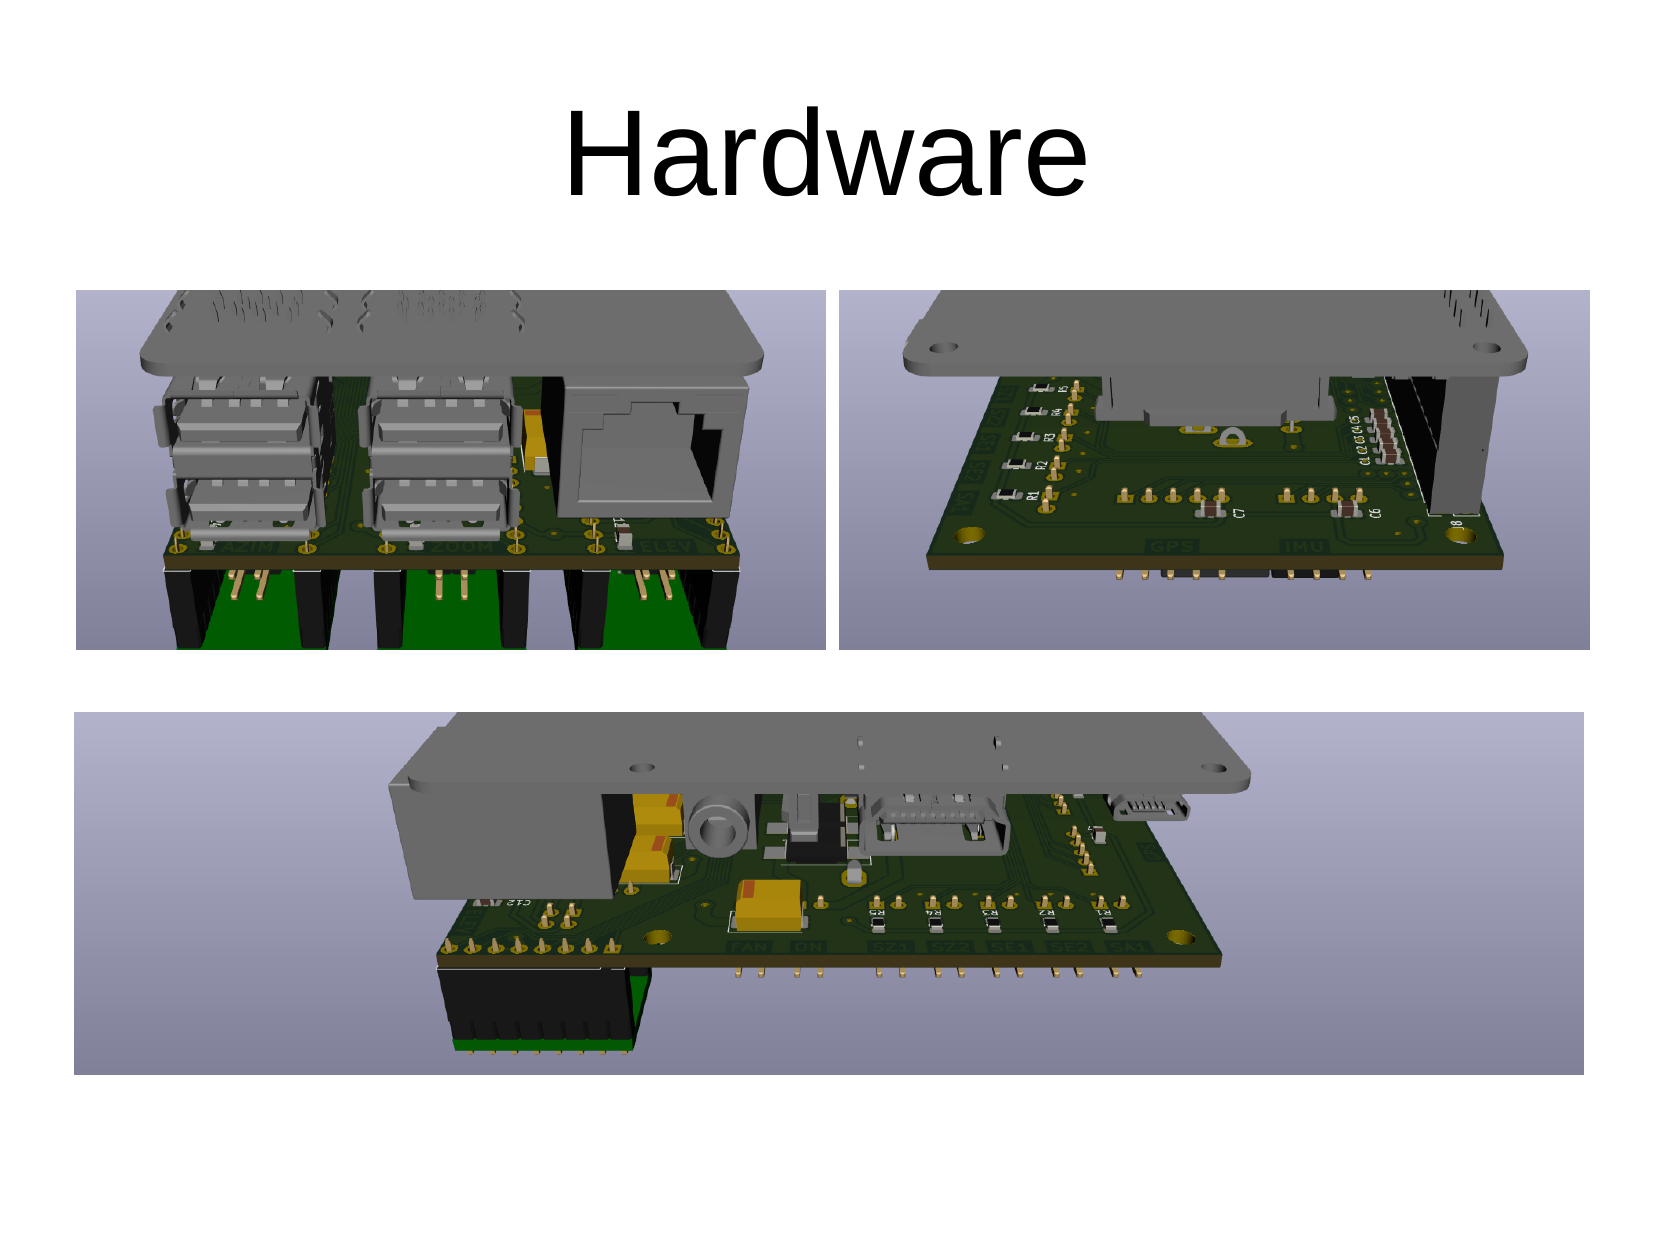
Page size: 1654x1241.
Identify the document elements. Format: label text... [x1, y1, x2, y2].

title Hardware [82, 49, 1571, 257]
picture [74, 712, 1584, 1075]
picture [76, 290, 826, 650]
picture [839, 290, 1590, 650]
